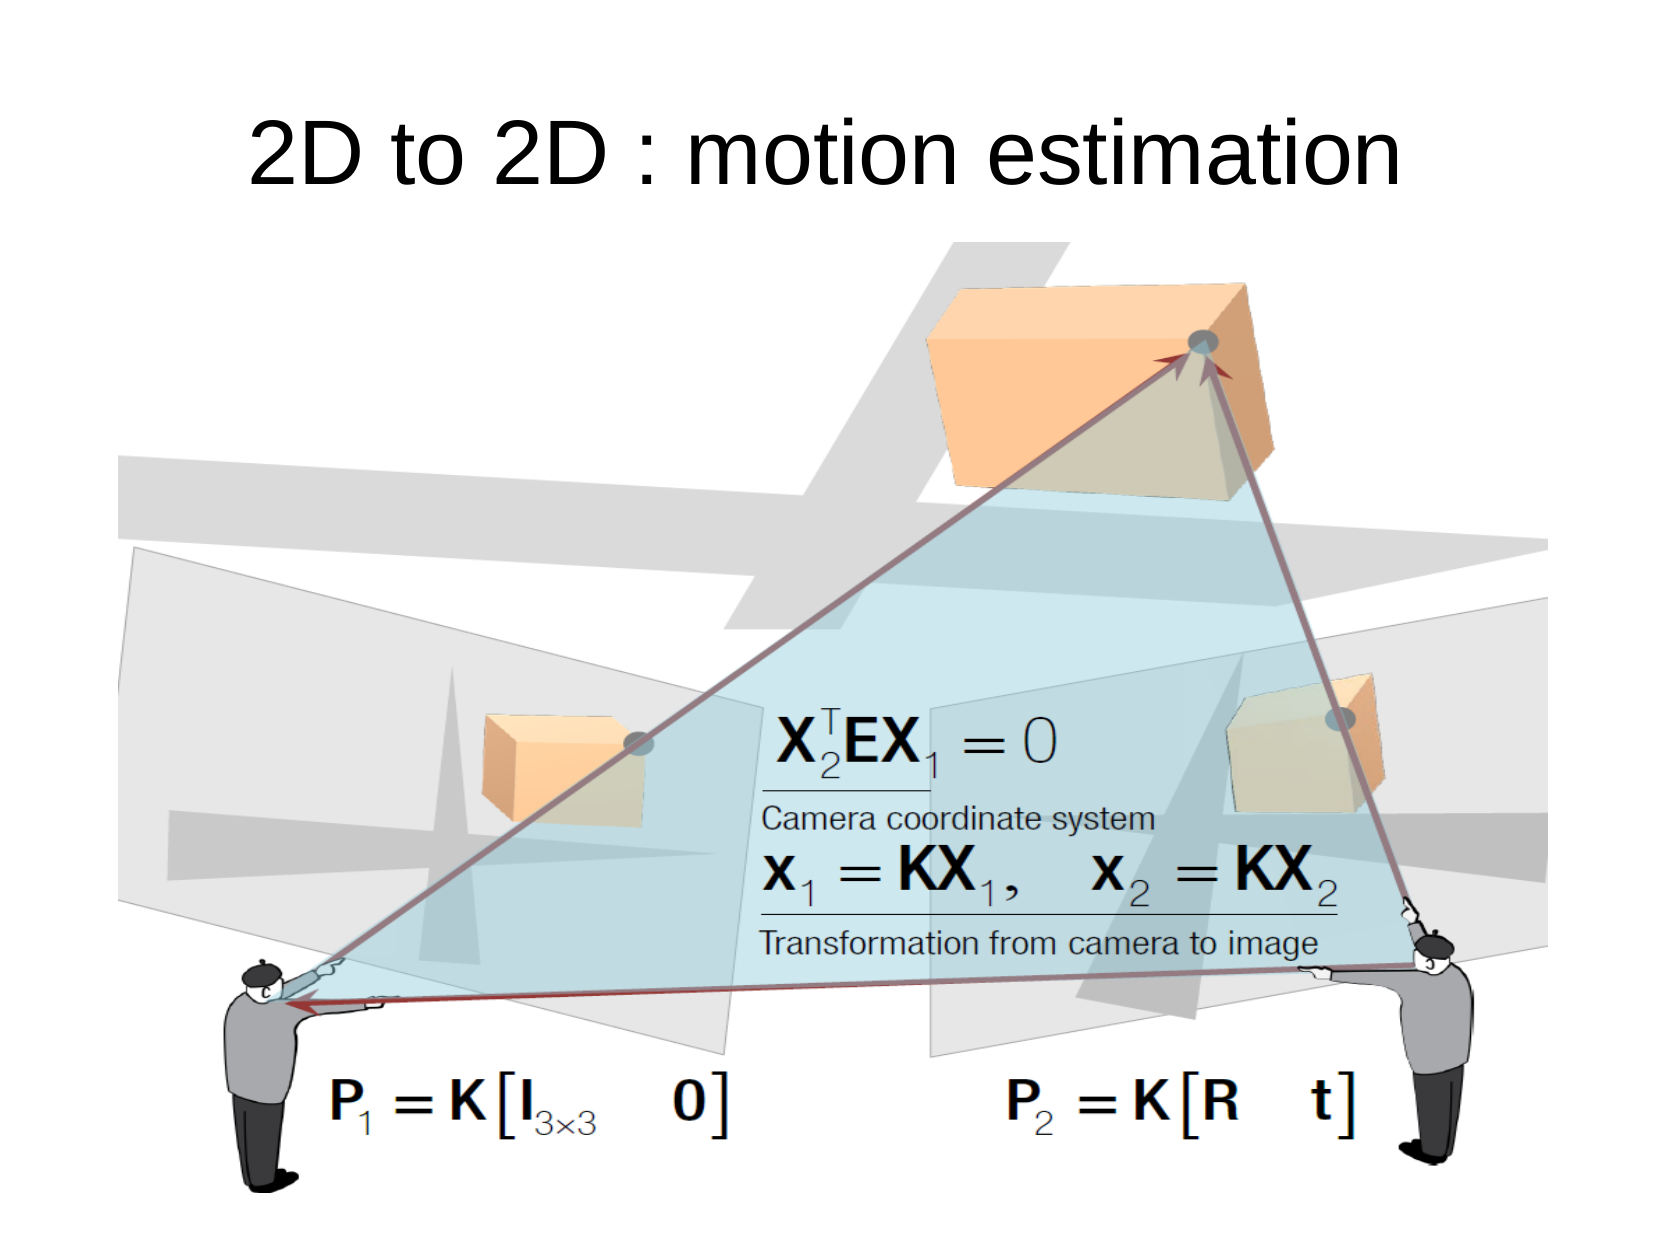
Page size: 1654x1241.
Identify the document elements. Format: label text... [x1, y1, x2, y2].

title 2D to 2D : motion estimation [82, 49, 1571, 257]
picture [118, 242, 1548, 1193]
